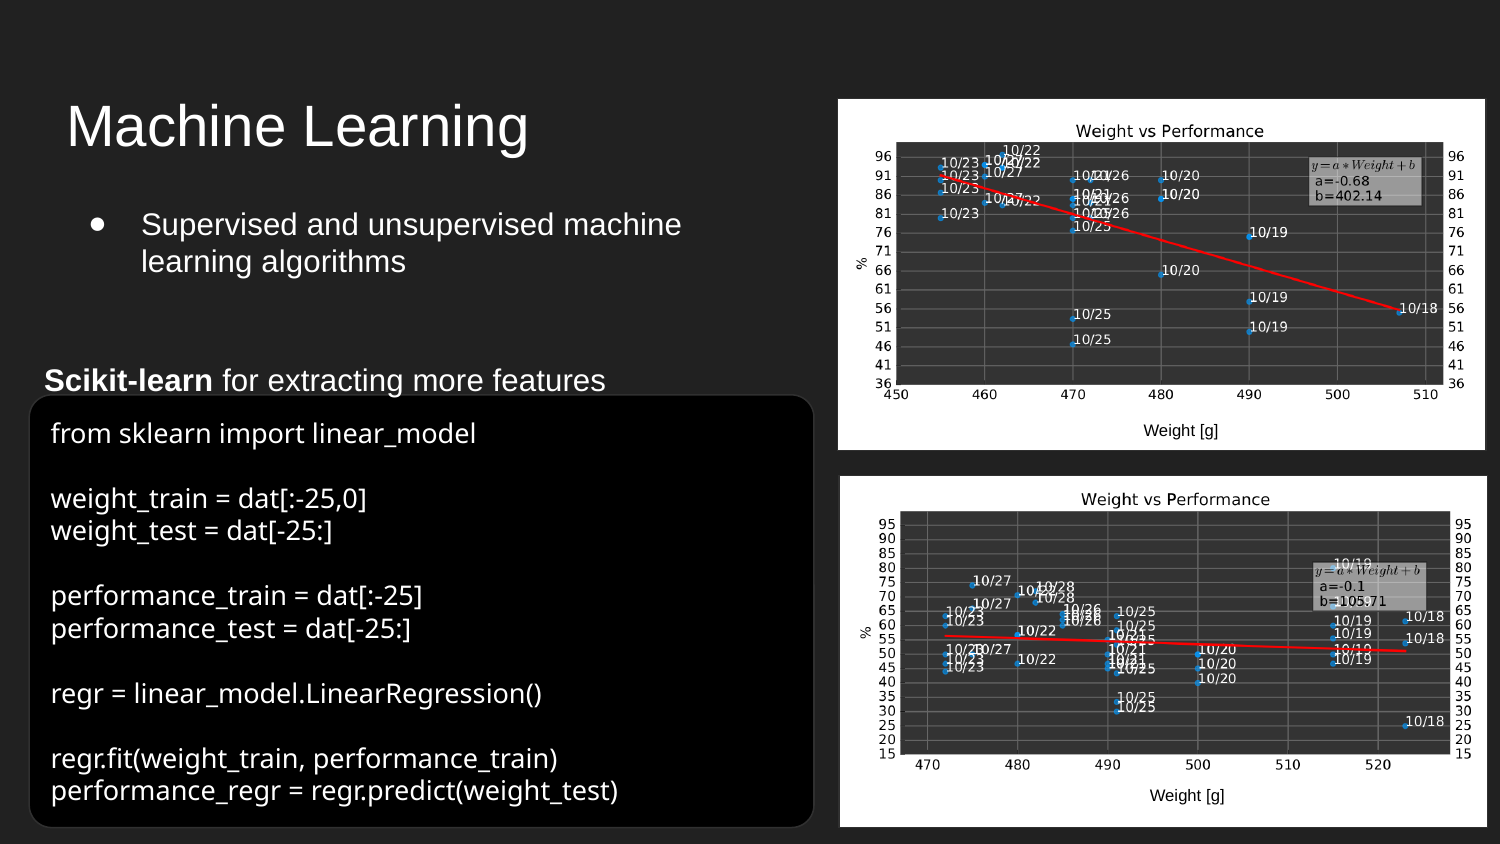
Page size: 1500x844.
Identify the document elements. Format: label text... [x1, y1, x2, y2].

picture [841, 483, 1486, 773]
text_box [837, 98, 1486, 451]
text_box Weight [g] [1128, 408, 1239, 436]
text_box from sklearn import linear_model weight_train = dat[:-25,0] weight_test = dat[-25:] performance_train = dat[:-25] performance_test = dat[-25:] regr = linear_model.LinearRegression() regr.fit(weight_train, performance_train) performance_regr = regr.predict(weight_test) [29, 394, 815, 828]
picture [841, 115, 1480, 405]
list Scikit-learn for extracting more features [29, 339, 708, 387]
list Supervised and unsupervised machine learning algorithms [51, 189, 708, 318]
title Machine Learning [51, 72, 1449, 167]
text_box Weight [g] [1134, 773, 1245, 800]
text_box [838, 475, 1488, 828]
